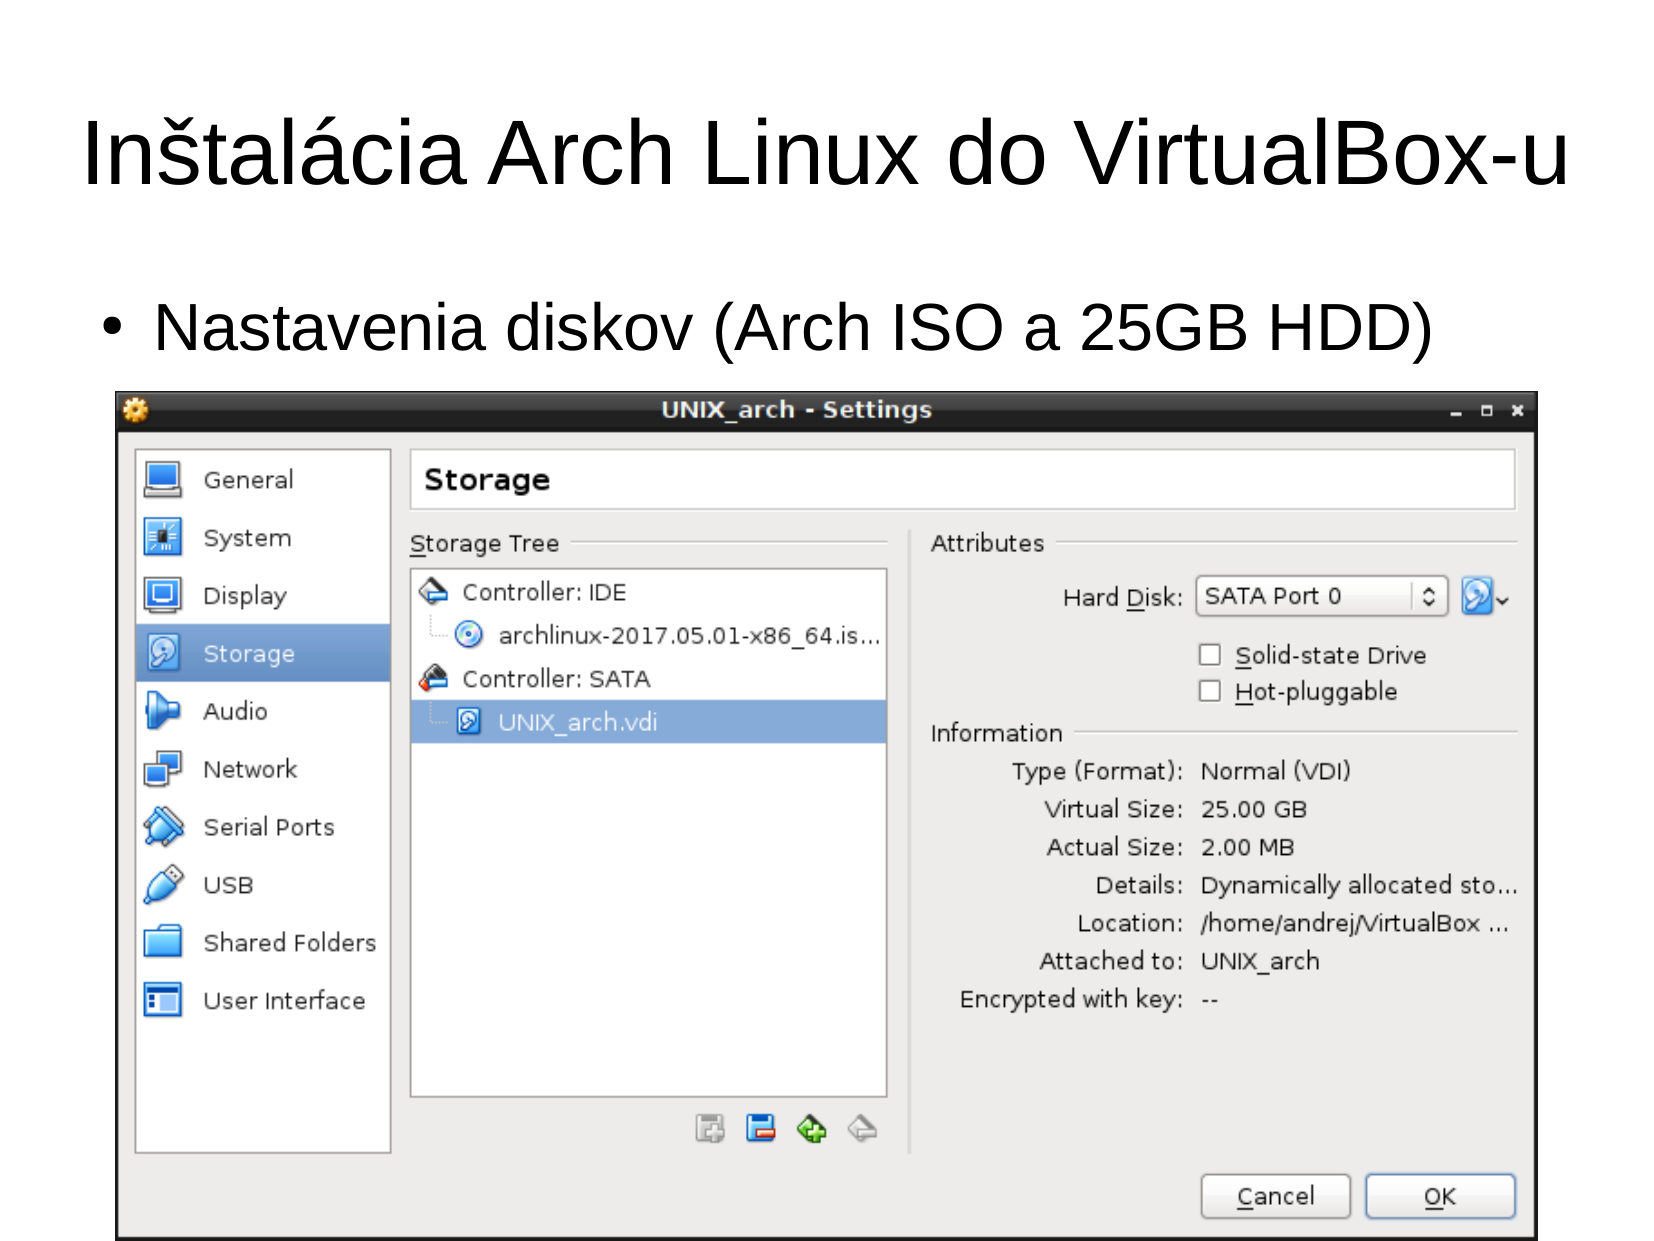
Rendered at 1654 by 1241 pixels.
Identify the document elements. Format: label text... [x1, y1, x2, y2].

title Inštalácia Arch Linux do VirtualBox-u [0, 49, 1654, 257]
picture [115, 391, 1538, 1241]
list Nastavenia diskov (Arch ISO a 25GB HDD) [82, 290, 1571, 1010]
